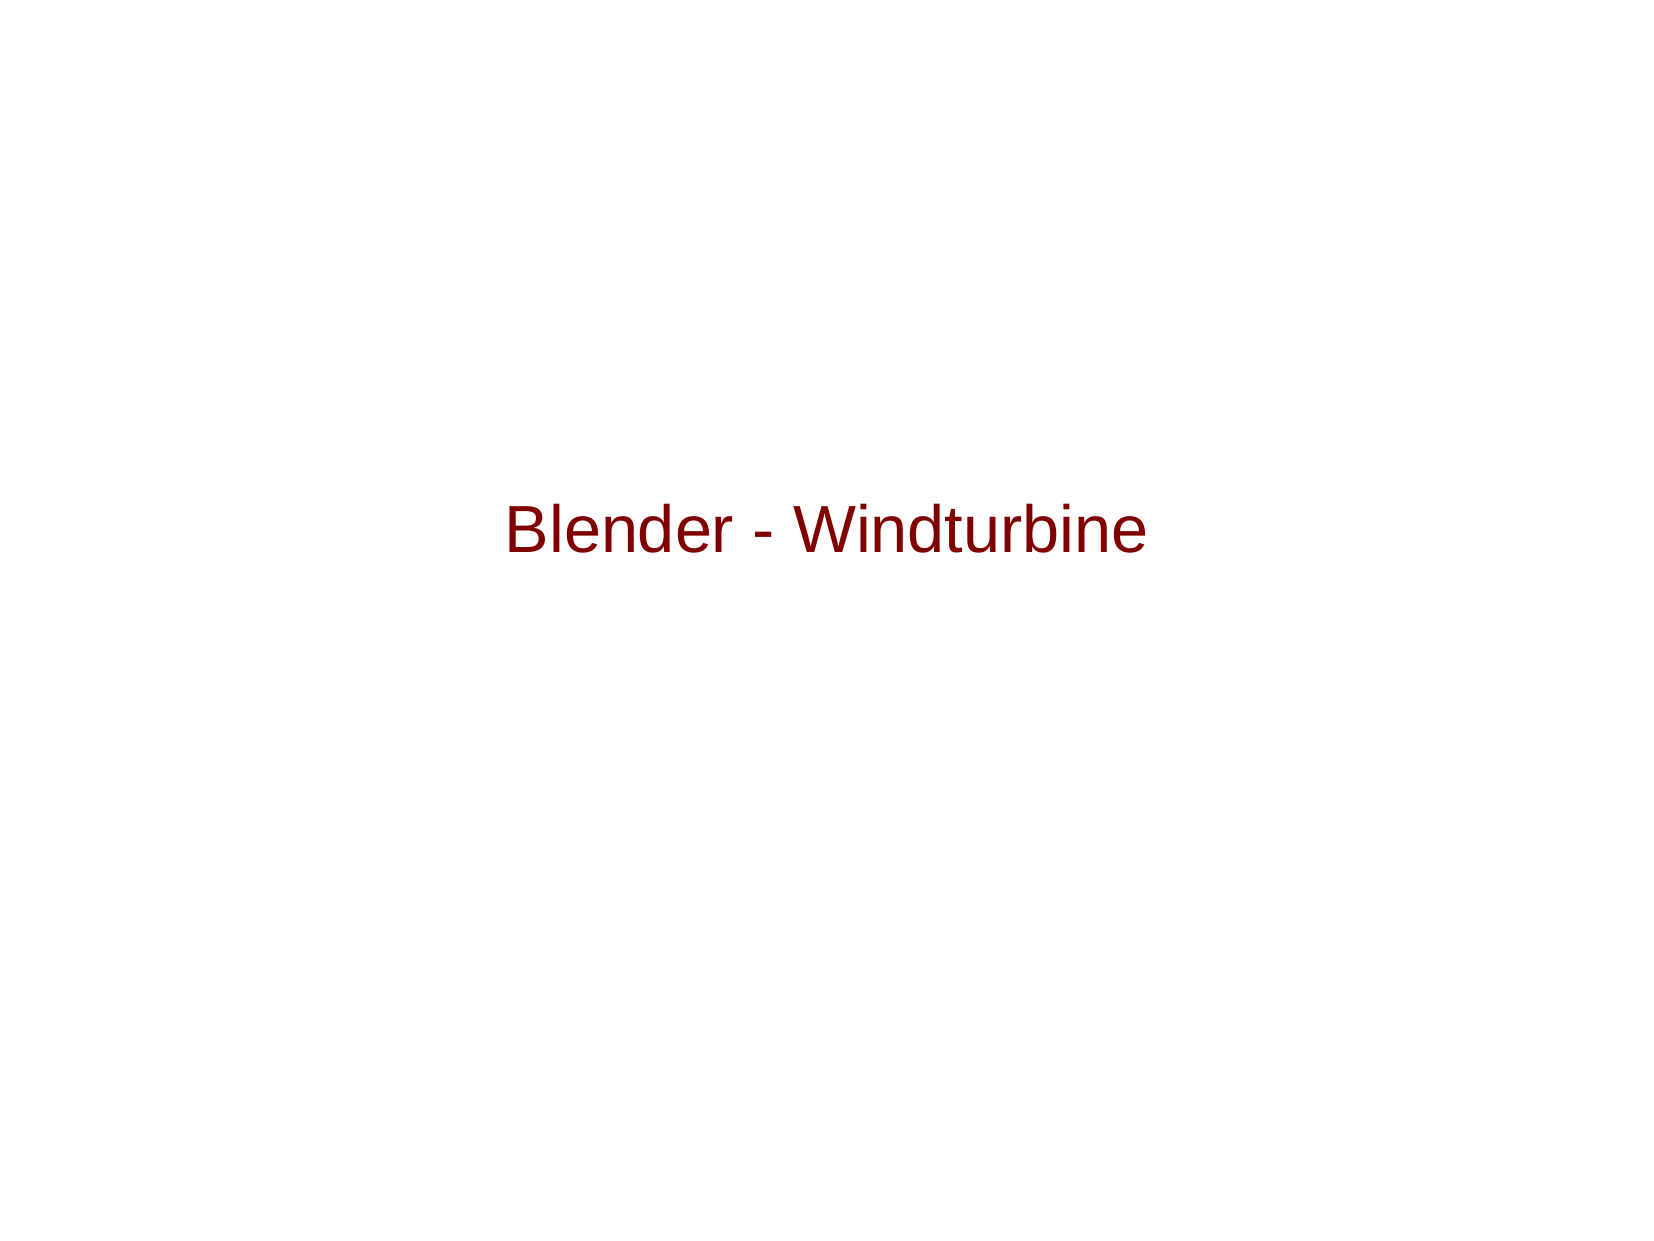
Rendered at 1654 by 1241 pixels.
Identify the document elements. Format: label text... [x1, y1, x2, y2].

subtitle Blender - Windturbine [82, 49, 1571, 1010]
